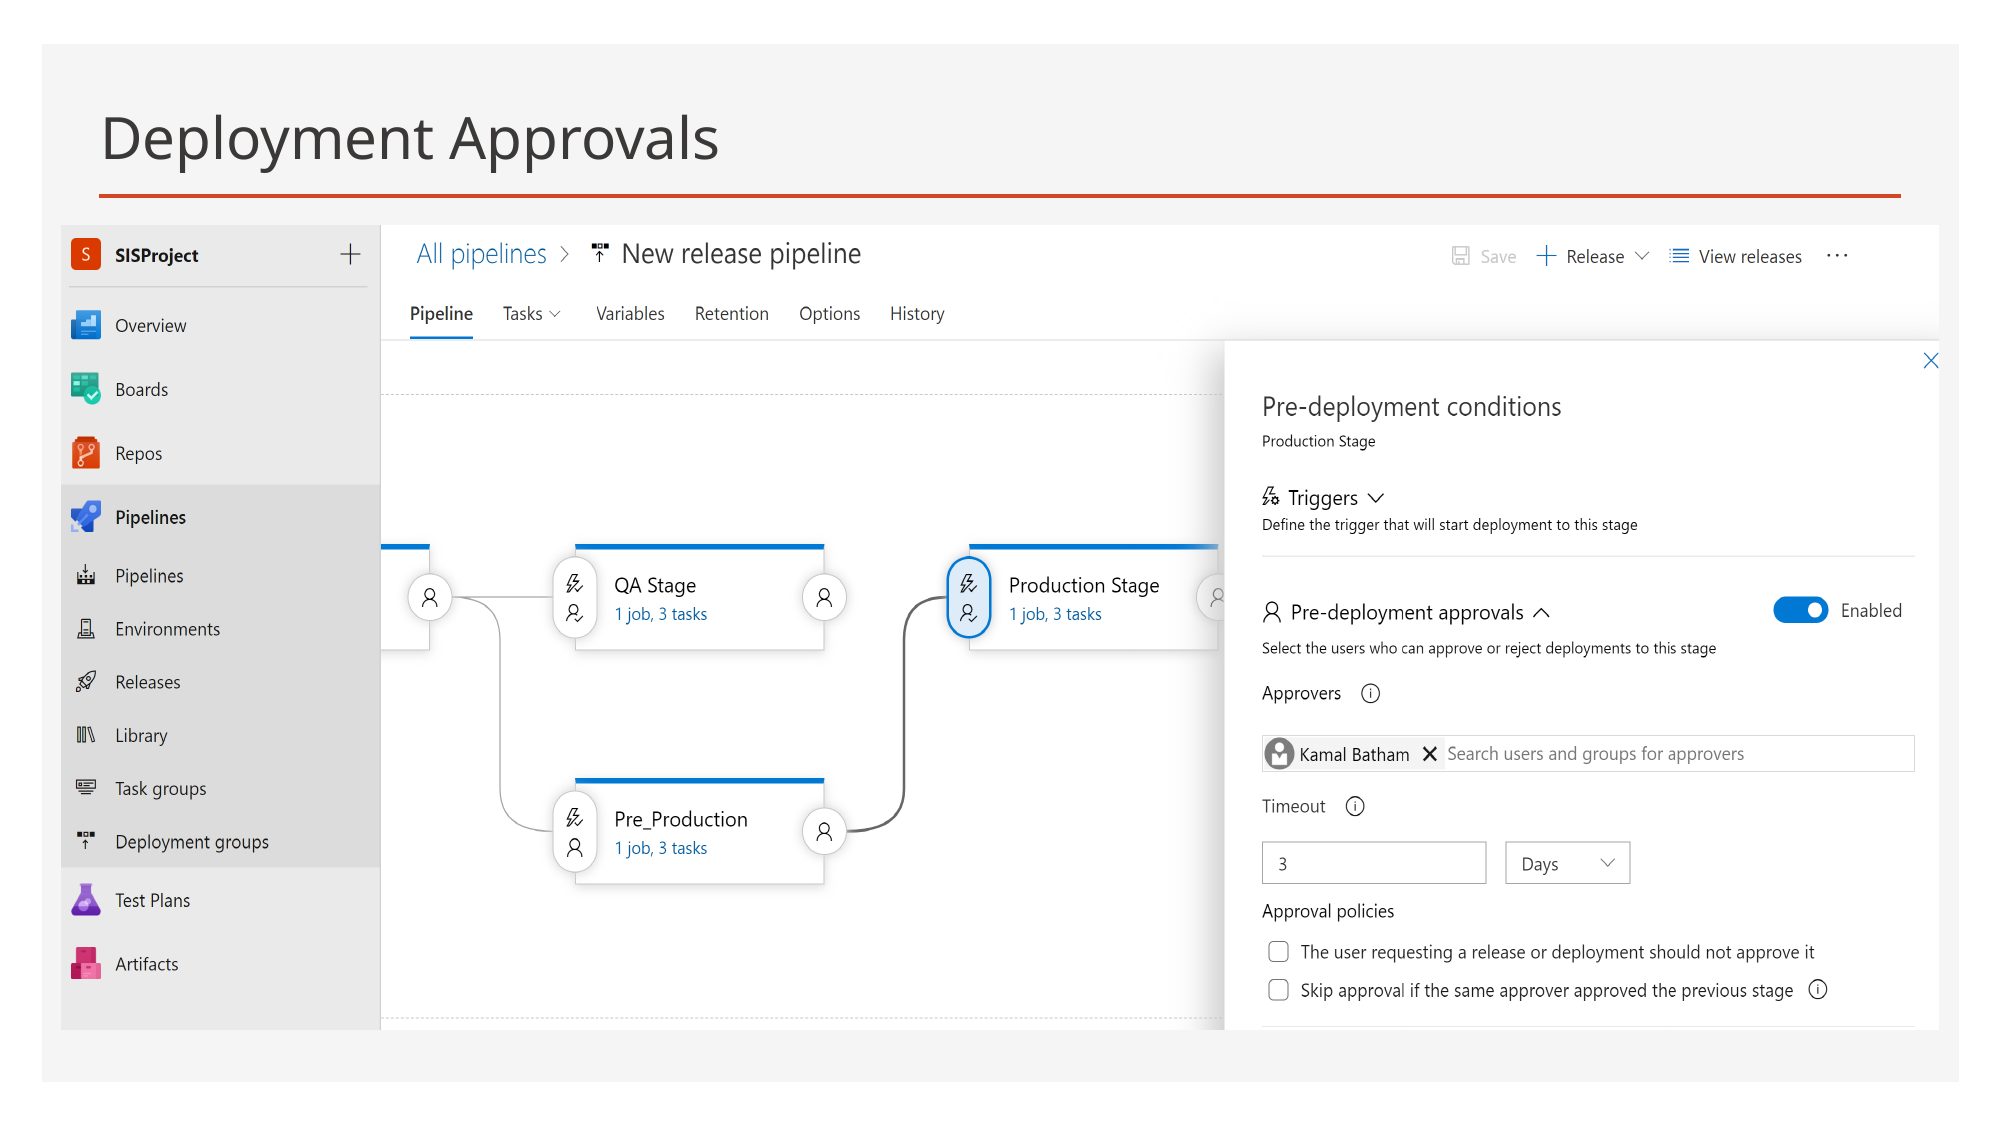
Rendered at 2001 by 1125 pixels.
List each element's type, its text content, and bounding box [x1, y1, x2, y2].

picture [61, 225, 1939, 1030]
title Deployment Approvals [85, 73, 1214, 179]
